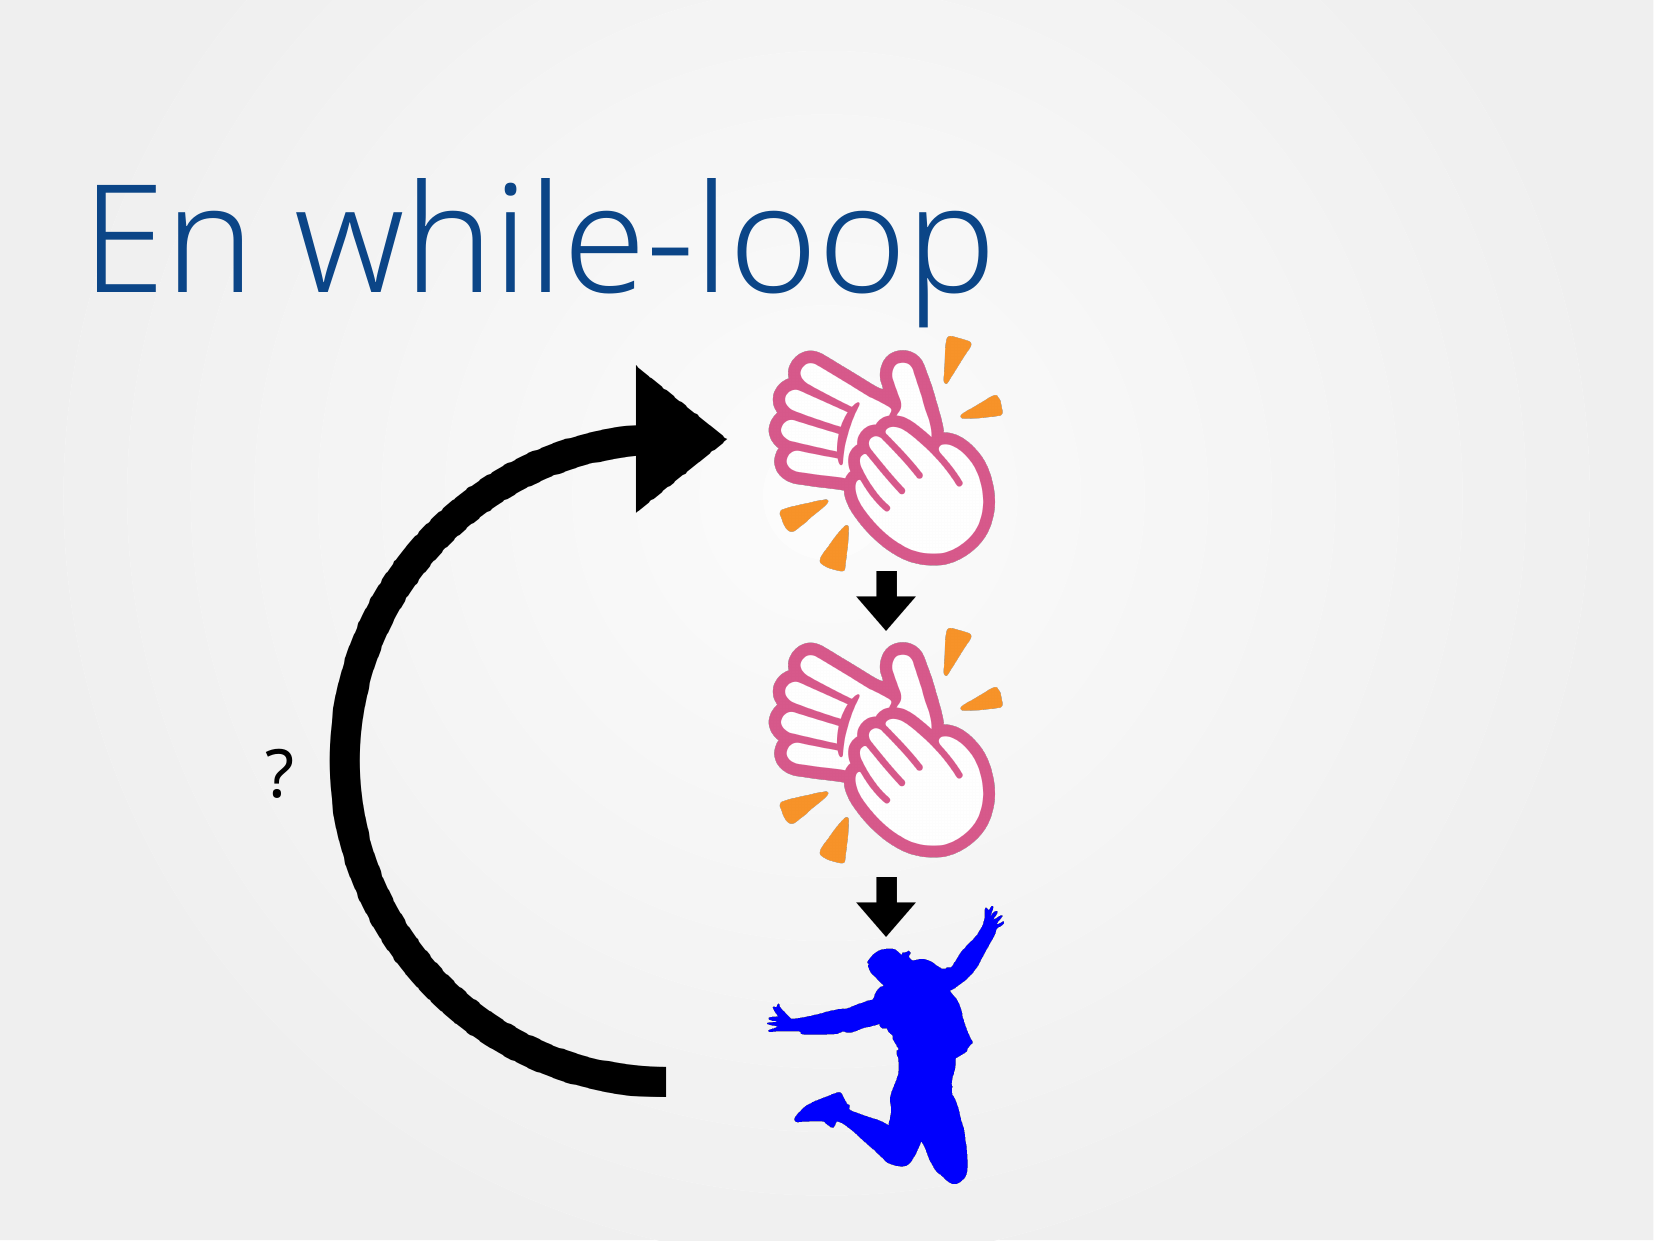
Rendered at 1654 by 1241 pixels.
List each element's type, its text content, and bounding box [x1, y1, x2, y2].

list ? [141, 725, 295, 812]
picture [162, 335, 1004, 1184]
title En while-loop [82, 80, 1572, 337]
